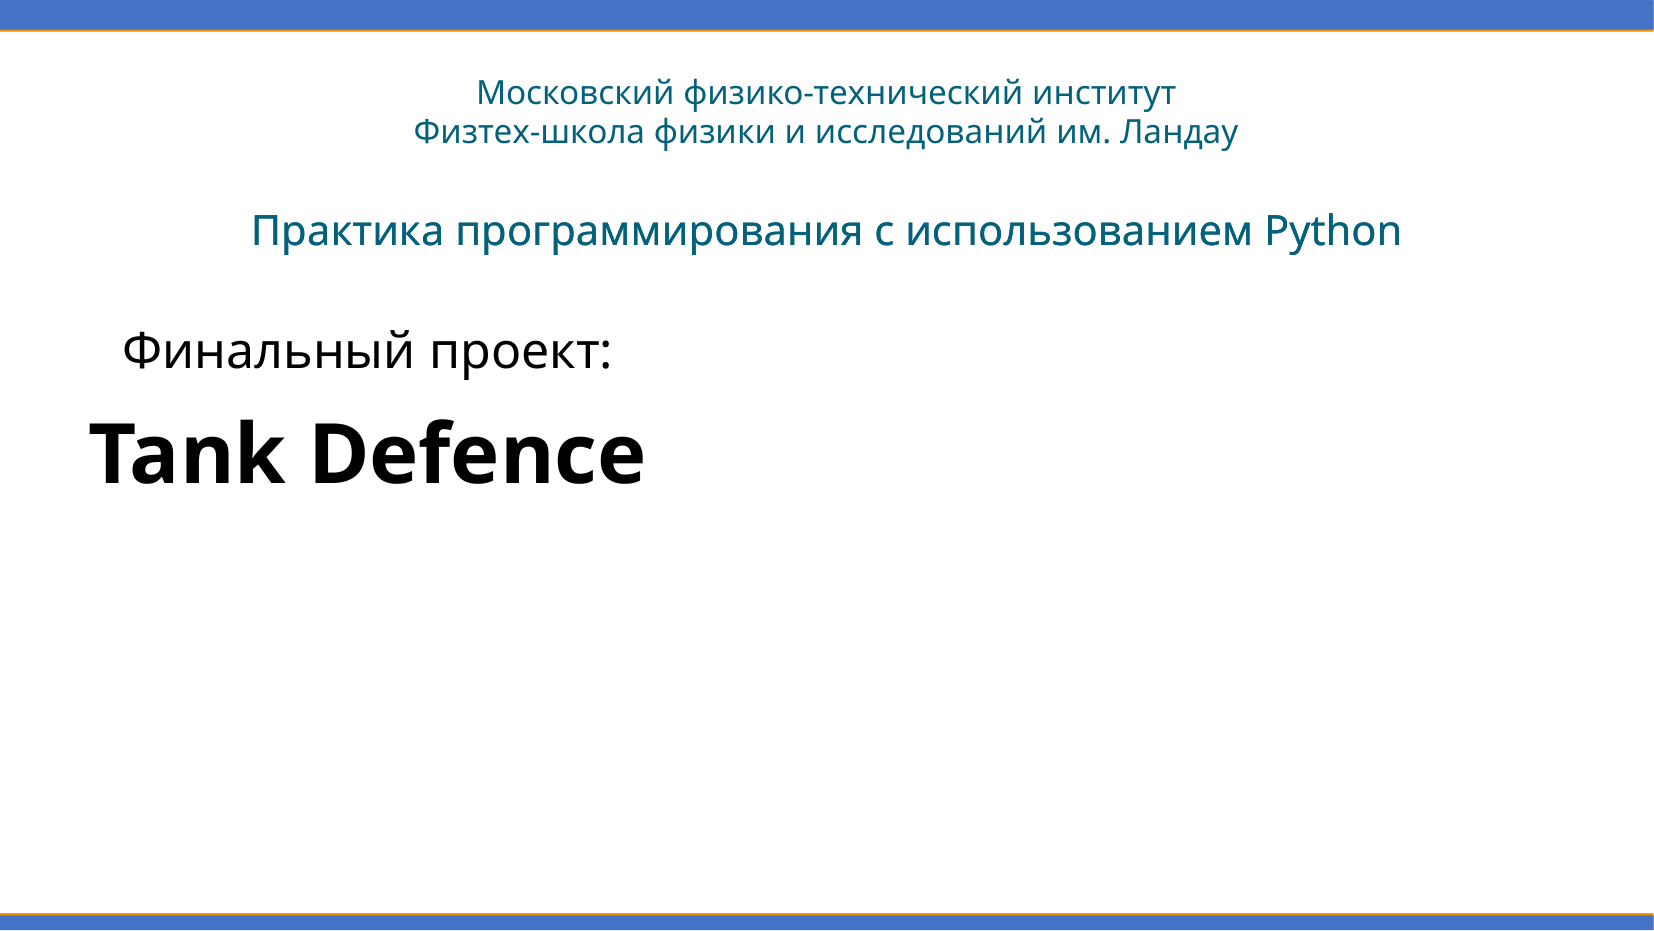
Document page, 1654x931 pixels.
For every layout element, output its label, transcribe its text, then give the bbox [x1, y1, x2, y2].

list Финальный проект: Tank Defence [88, 311, 1565, 554]
title Московский физико-технический институт Физтех-школа физики и исследований им. Ландау [88, 29, 1565, 192]
title Практика программирования с использованием Python [88, 192, 1565, 311]
